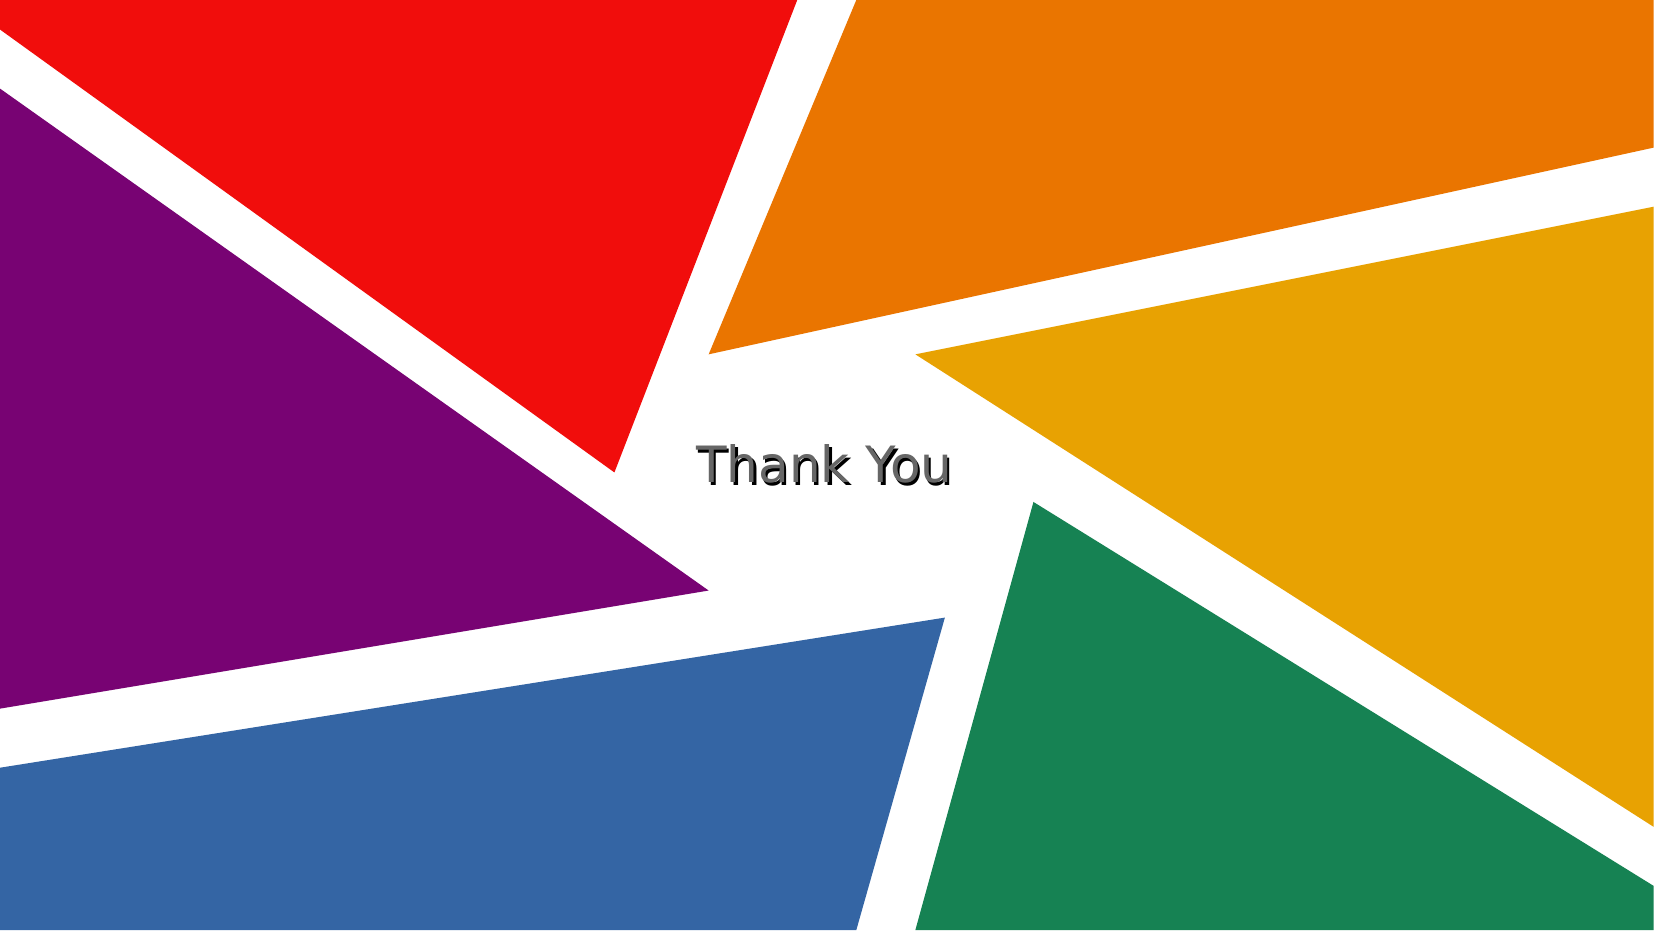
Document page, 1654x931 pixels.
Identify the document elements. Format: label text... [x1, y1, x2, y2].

subtitle Thank You [614, 313, 1035, 618]
